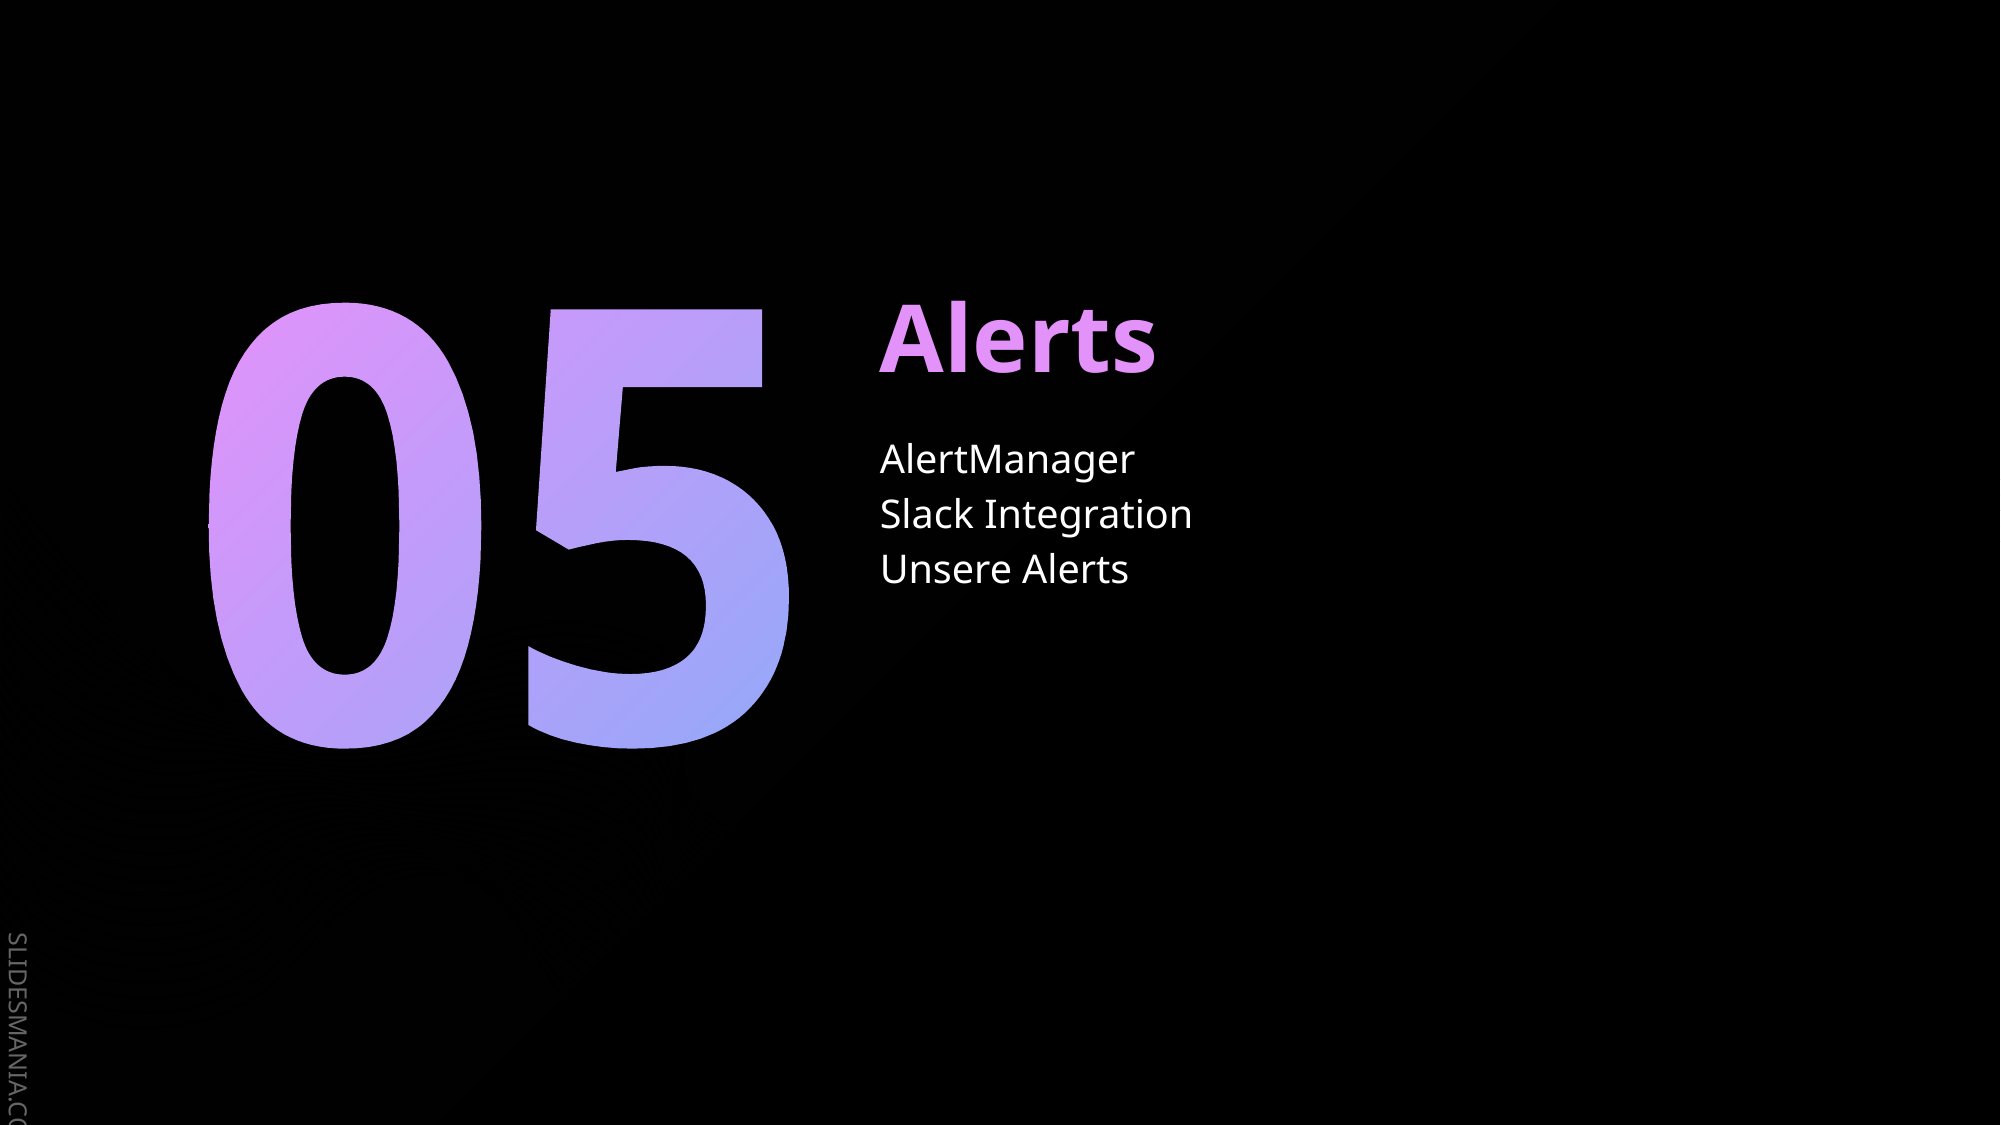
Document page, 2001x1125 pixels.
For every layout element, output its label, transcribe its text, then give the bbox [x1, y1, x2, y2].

text_box 05 [528, 309, 789, 749]
text_box 05 [208, 302, 482, 749]
title Alerts [859, 259, 1719, 385]
list AlertManager Slack Integration Unsere Alerts [859, 407, 1792, 748]
